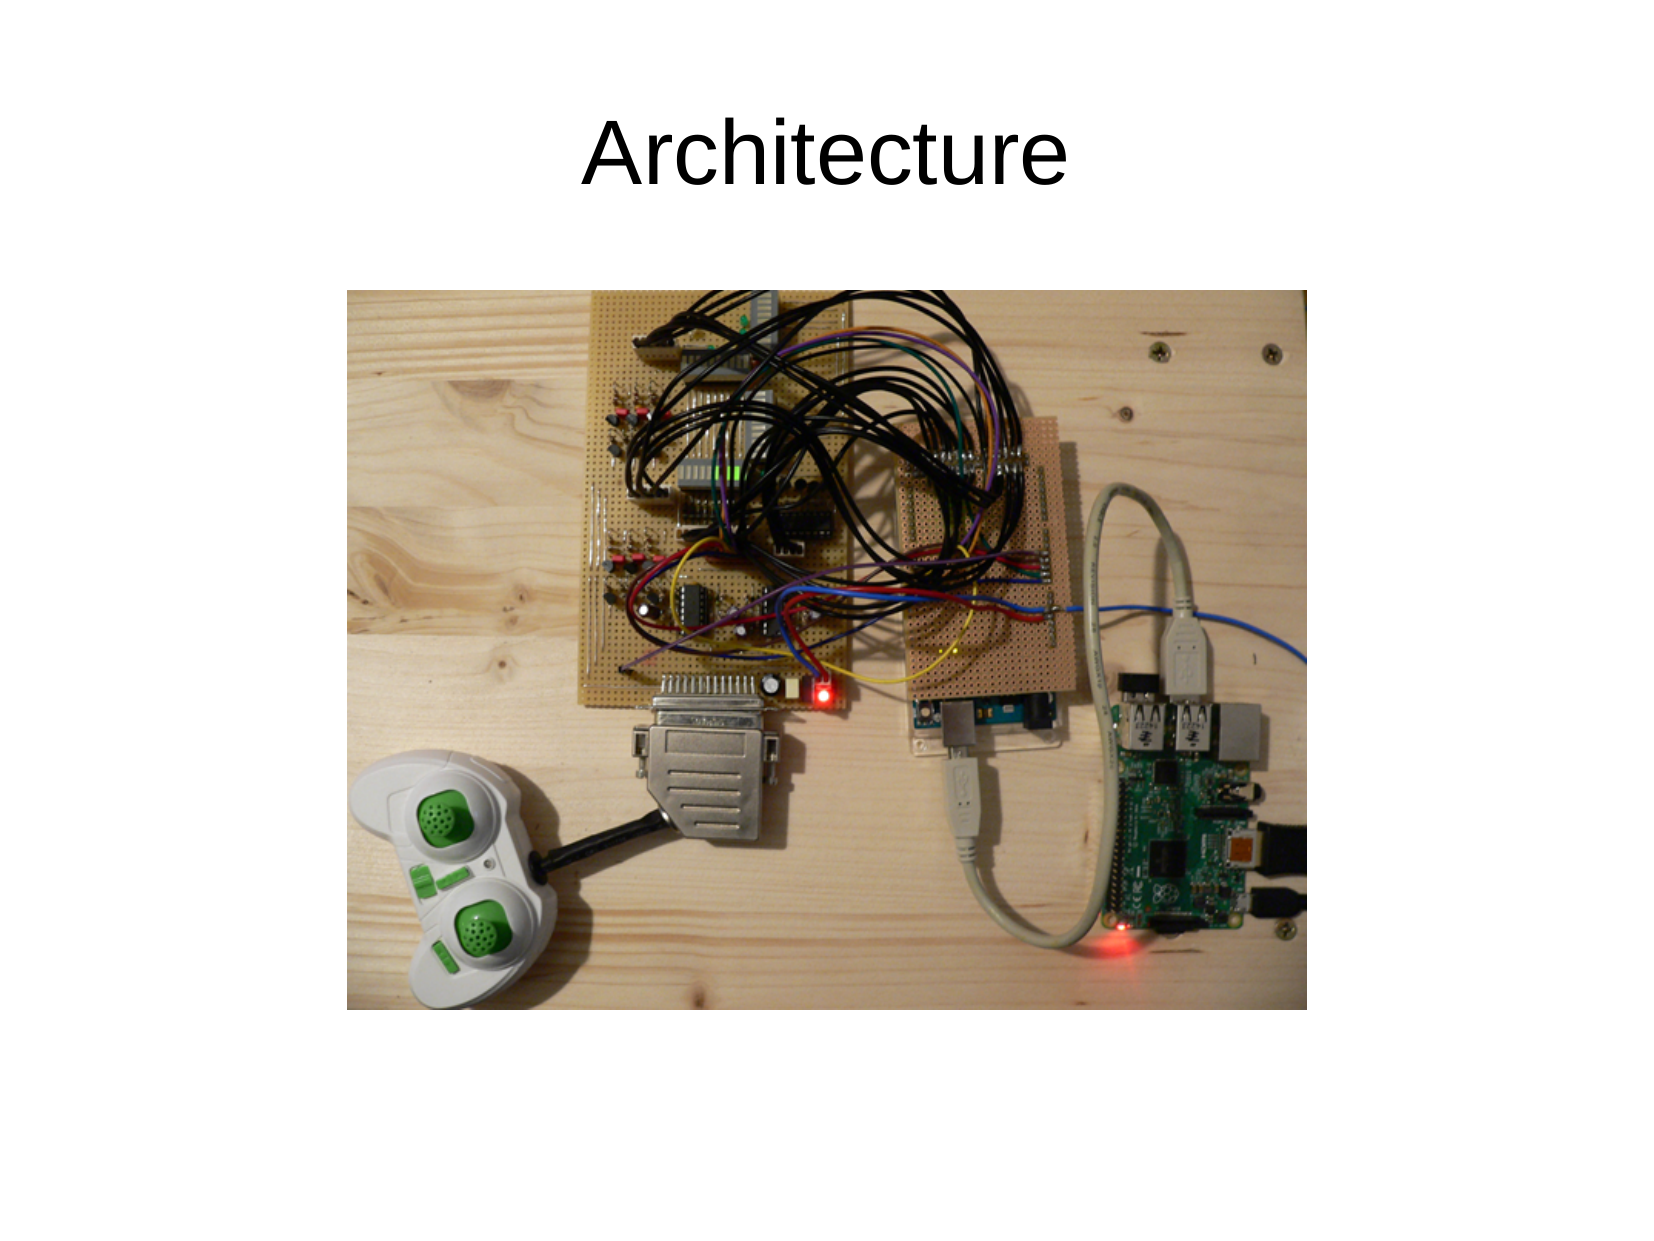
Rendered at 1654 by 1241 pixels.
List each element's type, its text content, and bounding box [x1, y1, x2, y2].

title Architecture [82, 49, 1571, 257]
picture [347, 290, 1307, 1010]
